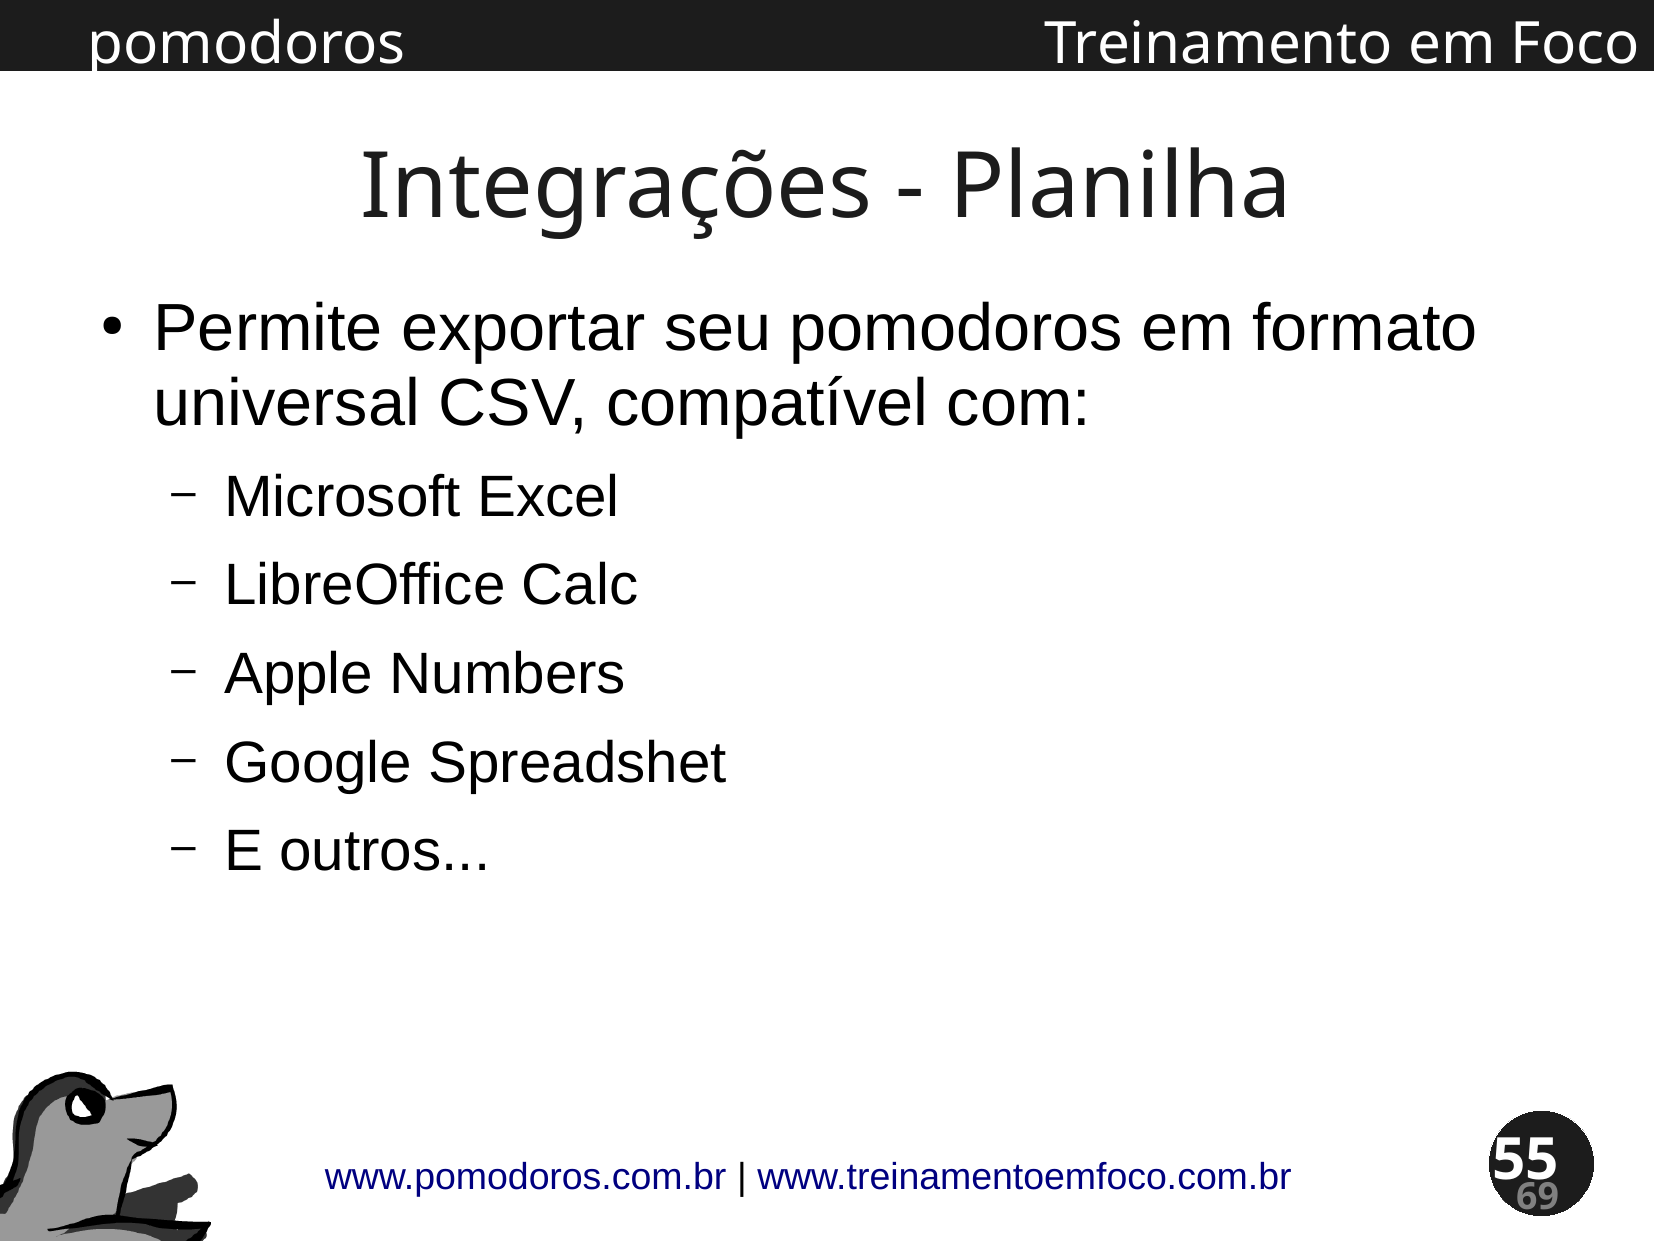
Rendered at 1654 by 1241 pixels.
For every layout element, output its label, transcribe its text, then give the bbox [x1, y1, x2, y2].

picture [0, 1003, 249, 1241]
title Integrações - Planilha [82, 78, 1571, 287]
list Permite exportar seu pomodoros em formato universal CSV, compatível com: Microsoft Excel LibreOffice Calc Apple Numbers Google Spreadshet E outros... [82, 290, 1571, 1010]
